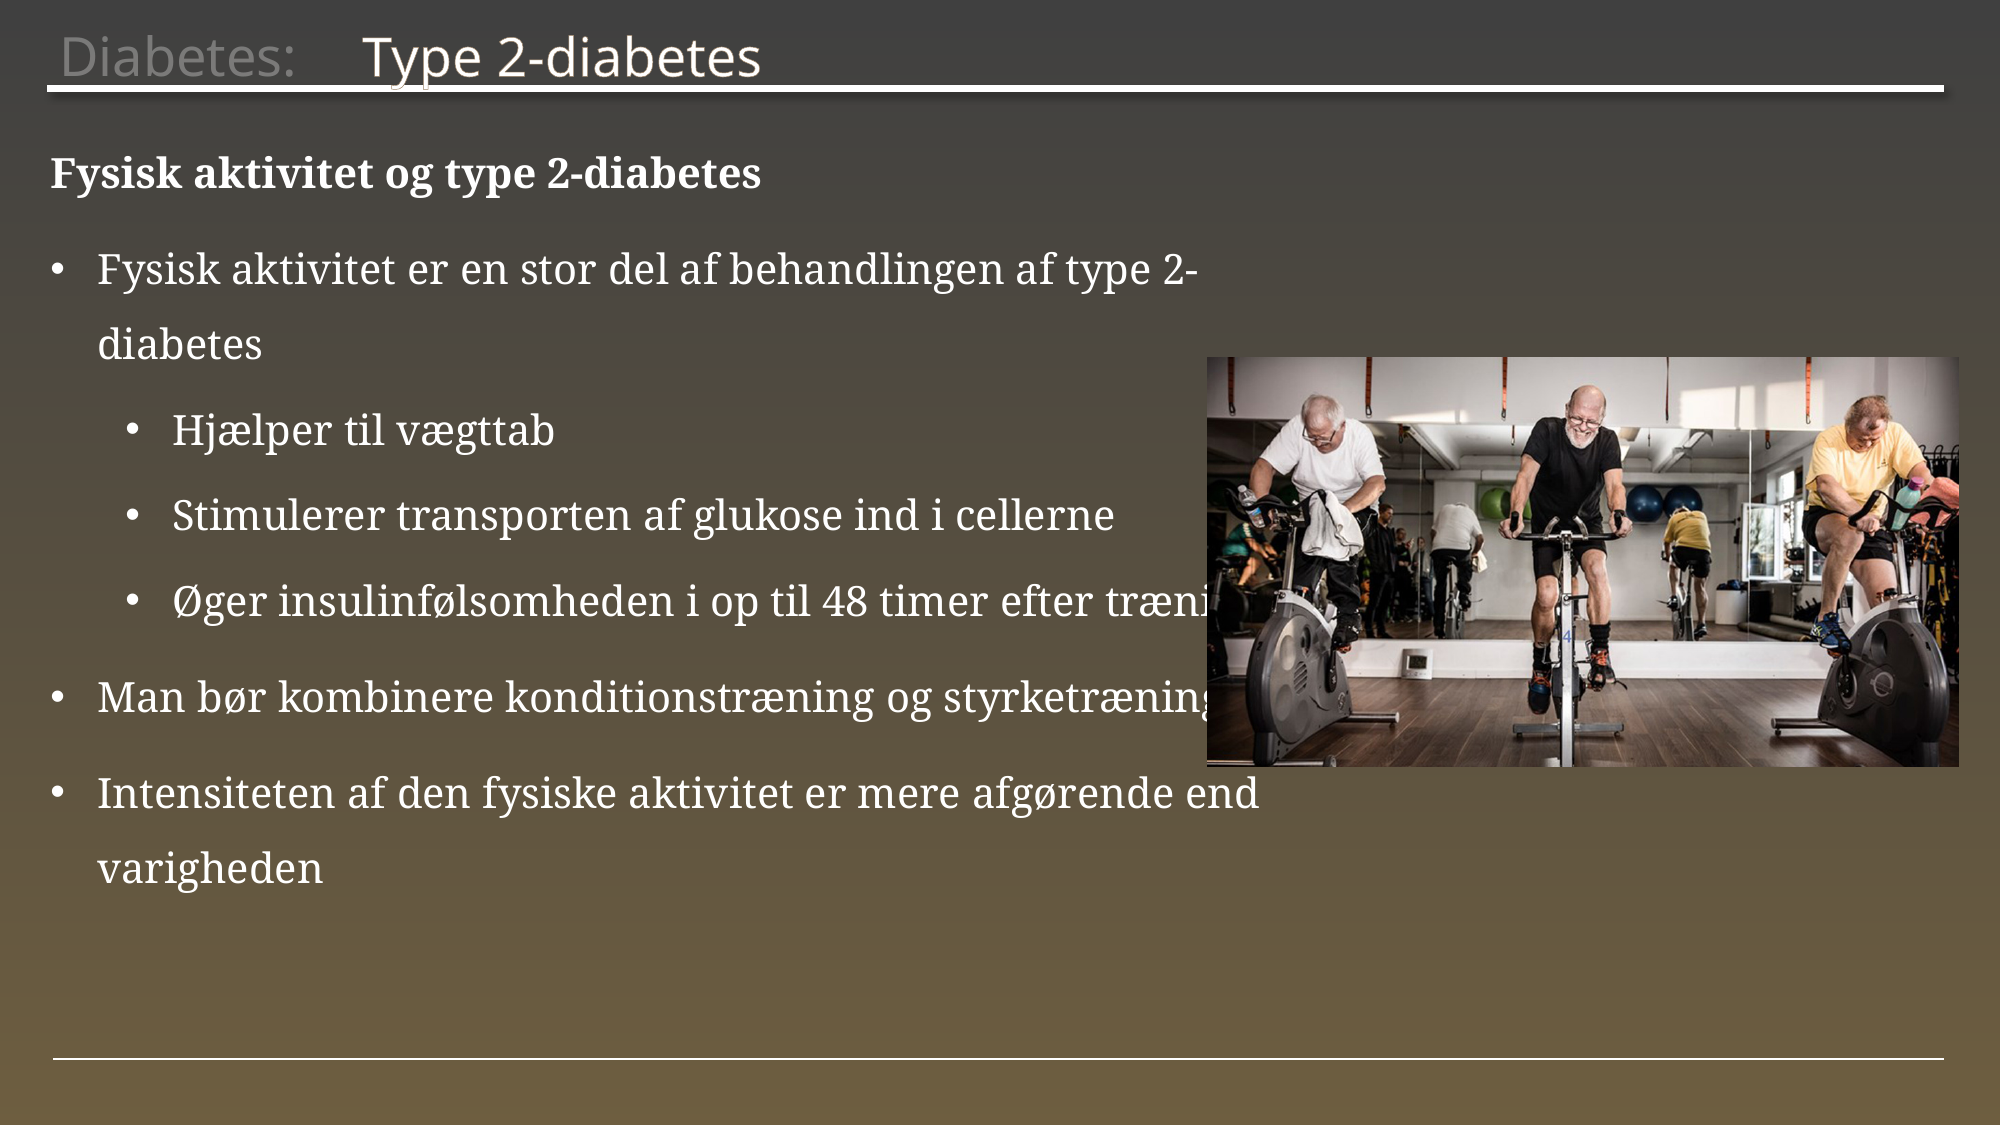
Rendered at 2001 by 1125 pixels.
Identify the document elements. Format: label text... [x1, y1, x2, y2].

list Fysisk aktivitet og type 2-diabetes Fysisk aktivitet er en stor del af behandlingen af type 2-diabetes Hjælper til vægttab Stimulerer transporten af glukose ind i cellerne Øger insulinfølsomheden i op til 48 timer efter træning Man bør kombinere konditionstræning og styrketræning Intensiteten af den fysiske aktivitet er mere afgørende end varigheden [50, 121, 1362, 1004]
subtitle Type 2-diabetes [362, 29, 1416, 89]
picture [1207, 357, 1959, 768]
title Diabetes: [59, 29, 362, 89]
